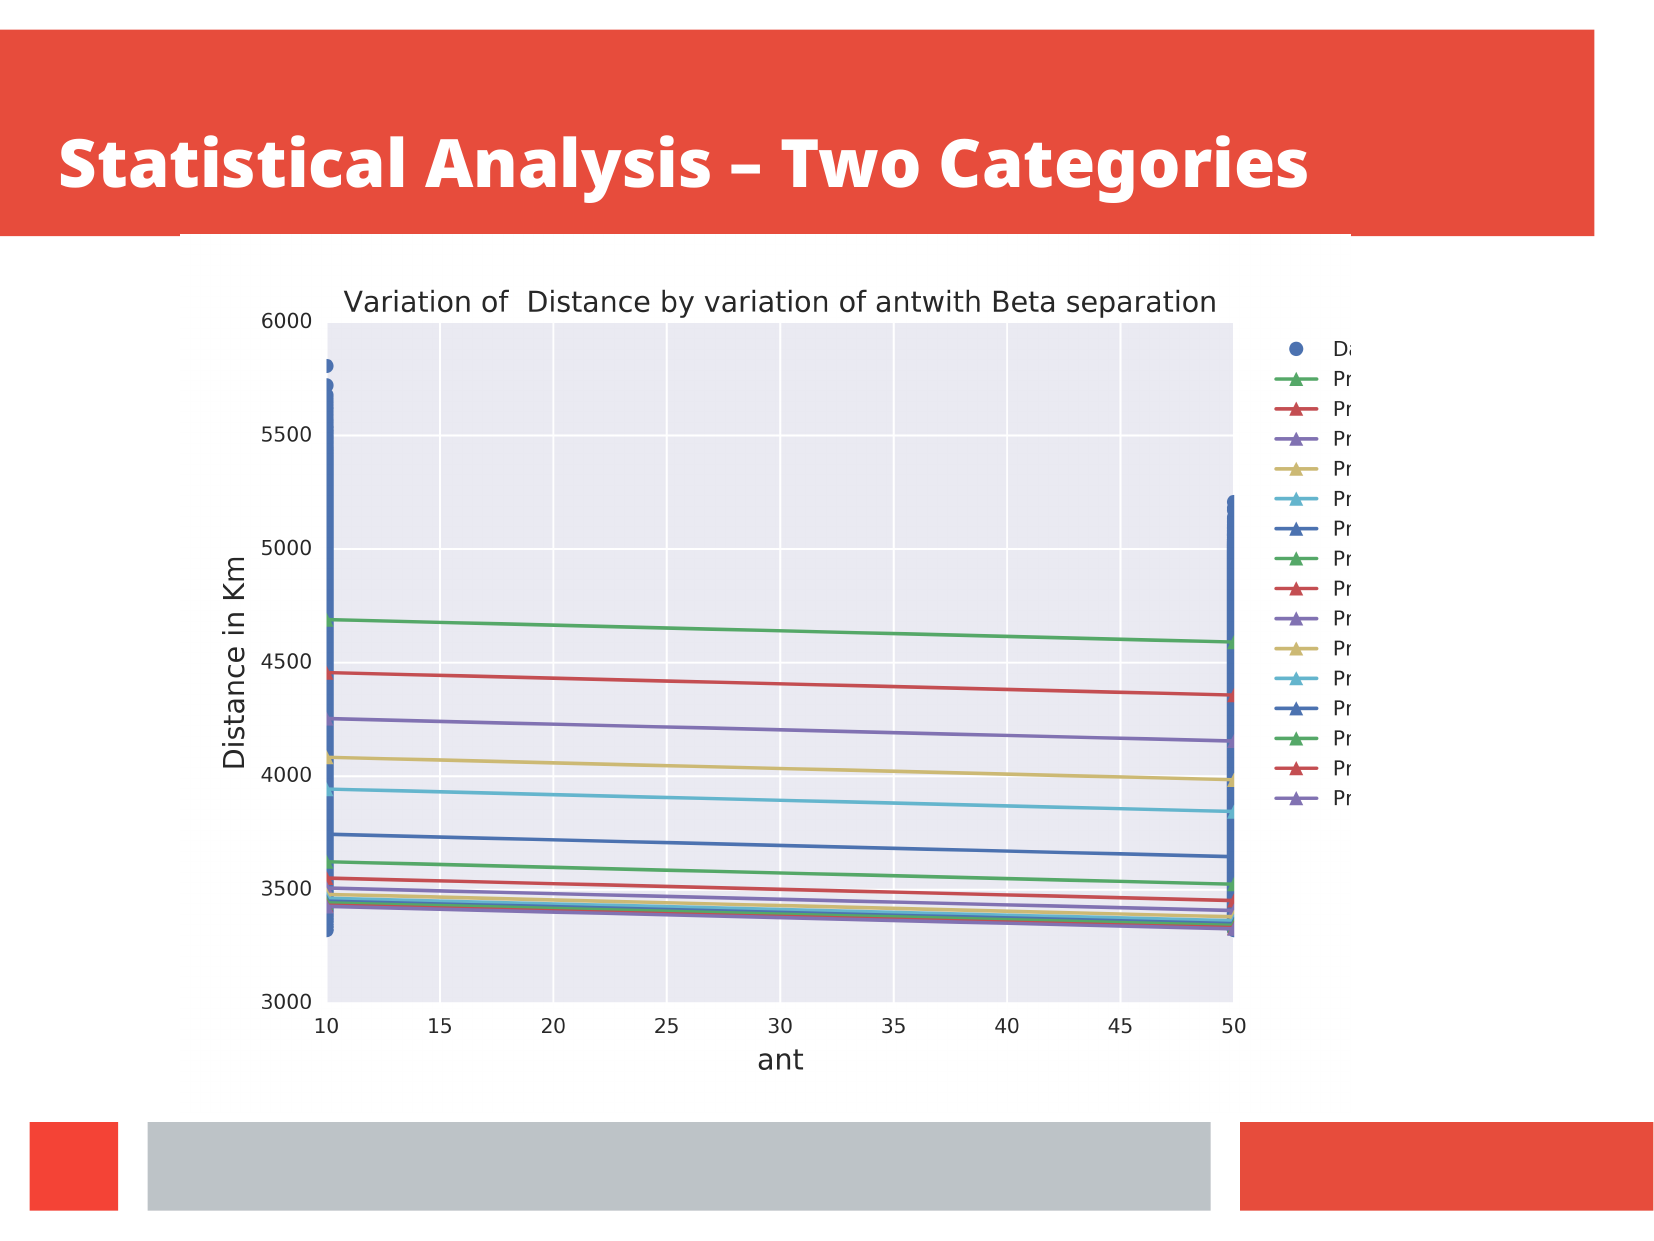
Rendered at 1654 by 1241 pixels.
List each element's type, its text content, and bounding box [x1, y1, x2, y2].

title Statistical Analysis – Two Categories [59, 59, 1595, 207]
picture [180, 234, 1351, 1113]
